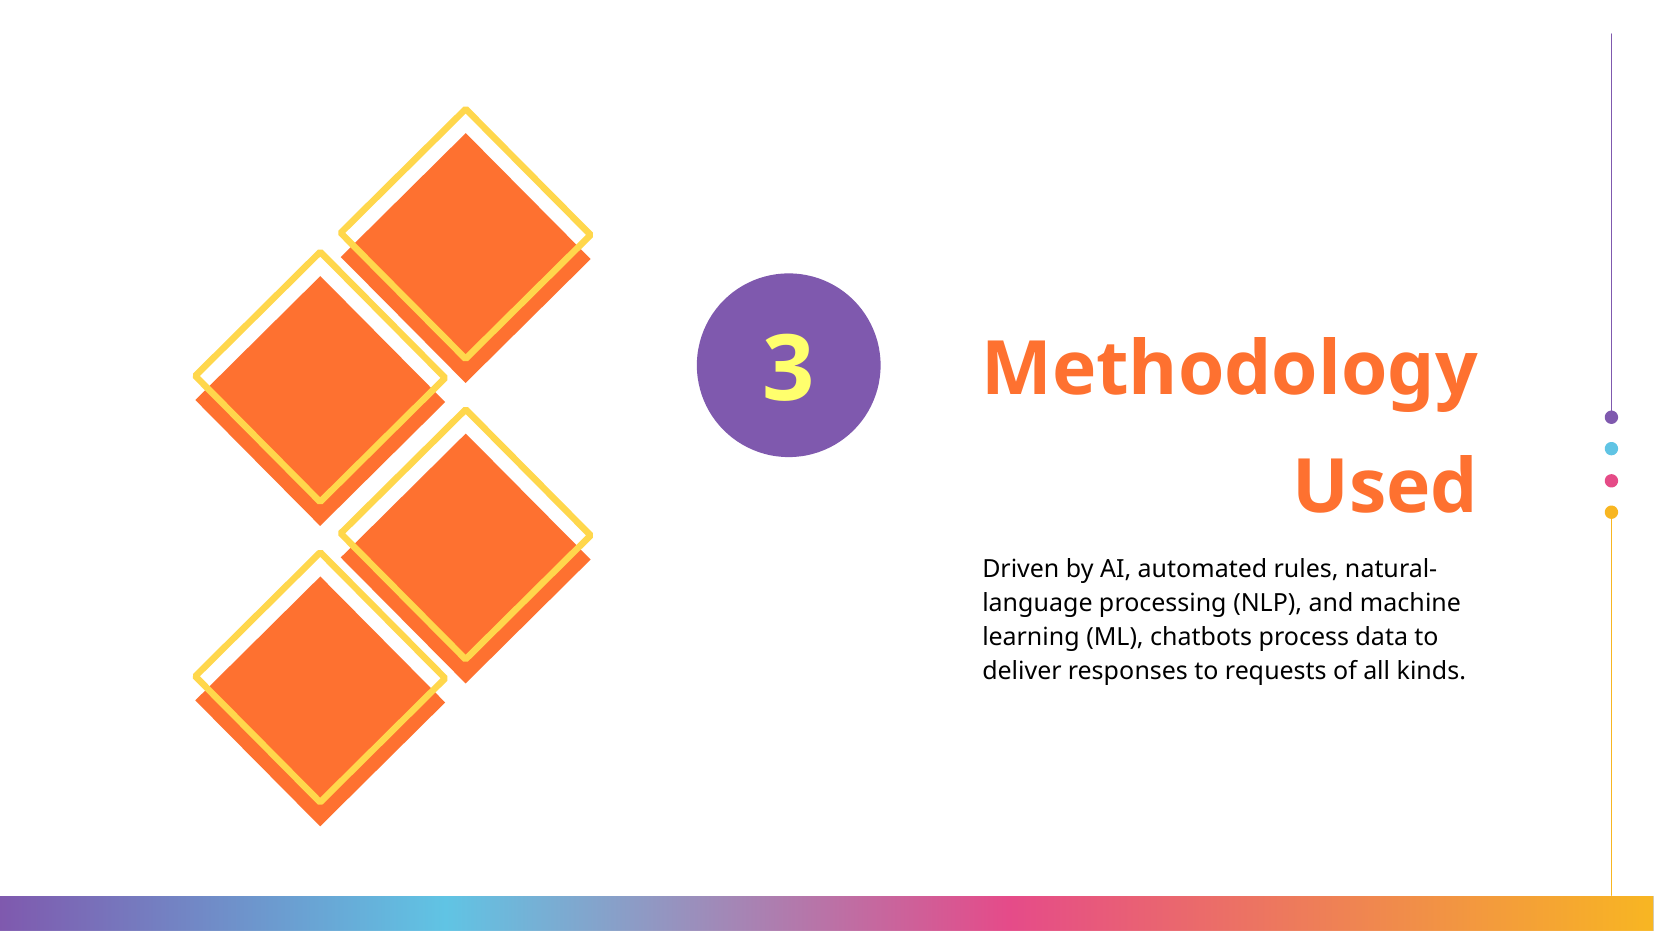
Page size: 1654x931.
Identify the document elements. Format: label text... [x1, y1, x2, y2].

text_box 3 [696, 273, 840, 458]
title Driven by AI, automated rules, natural-language processing (NLP), and machine learning (ML), chatbots process data to deliver responses to requests of all kinds. [982, 531, 1469, 707]
title Methodology [840, 279, 1479, 451]
title Used [1041, 417, 1479, 549]
picture [0, 896, 1654, 931]
